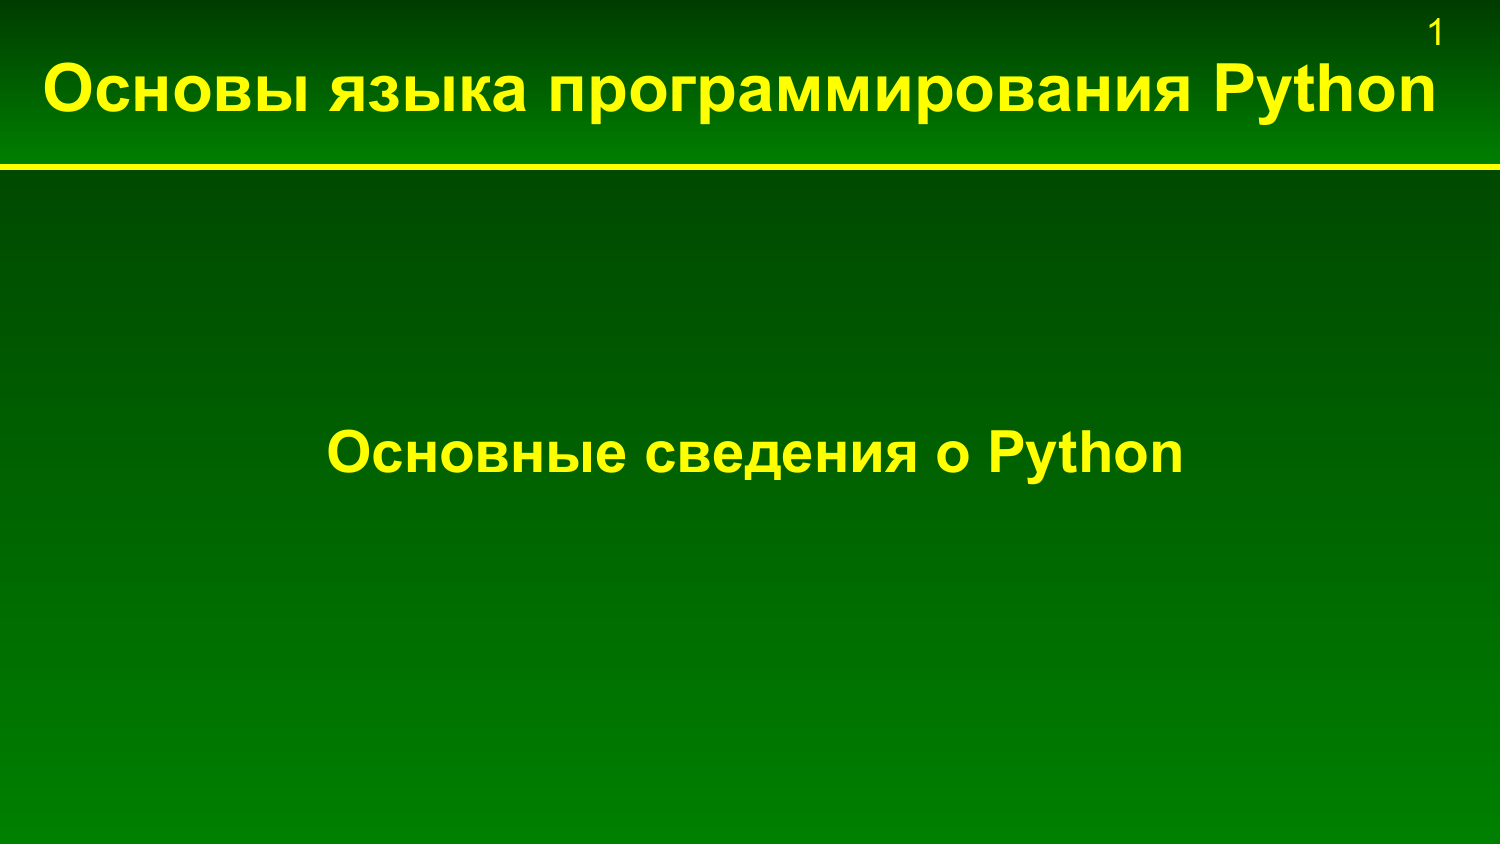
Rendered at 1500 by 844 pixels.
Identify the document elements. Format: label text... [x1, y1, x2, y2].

text_box Основные сведения о Python [35, 389, 1477, 508]
text_box Основы языка программирования Python [17, 36, 1465, 133]
